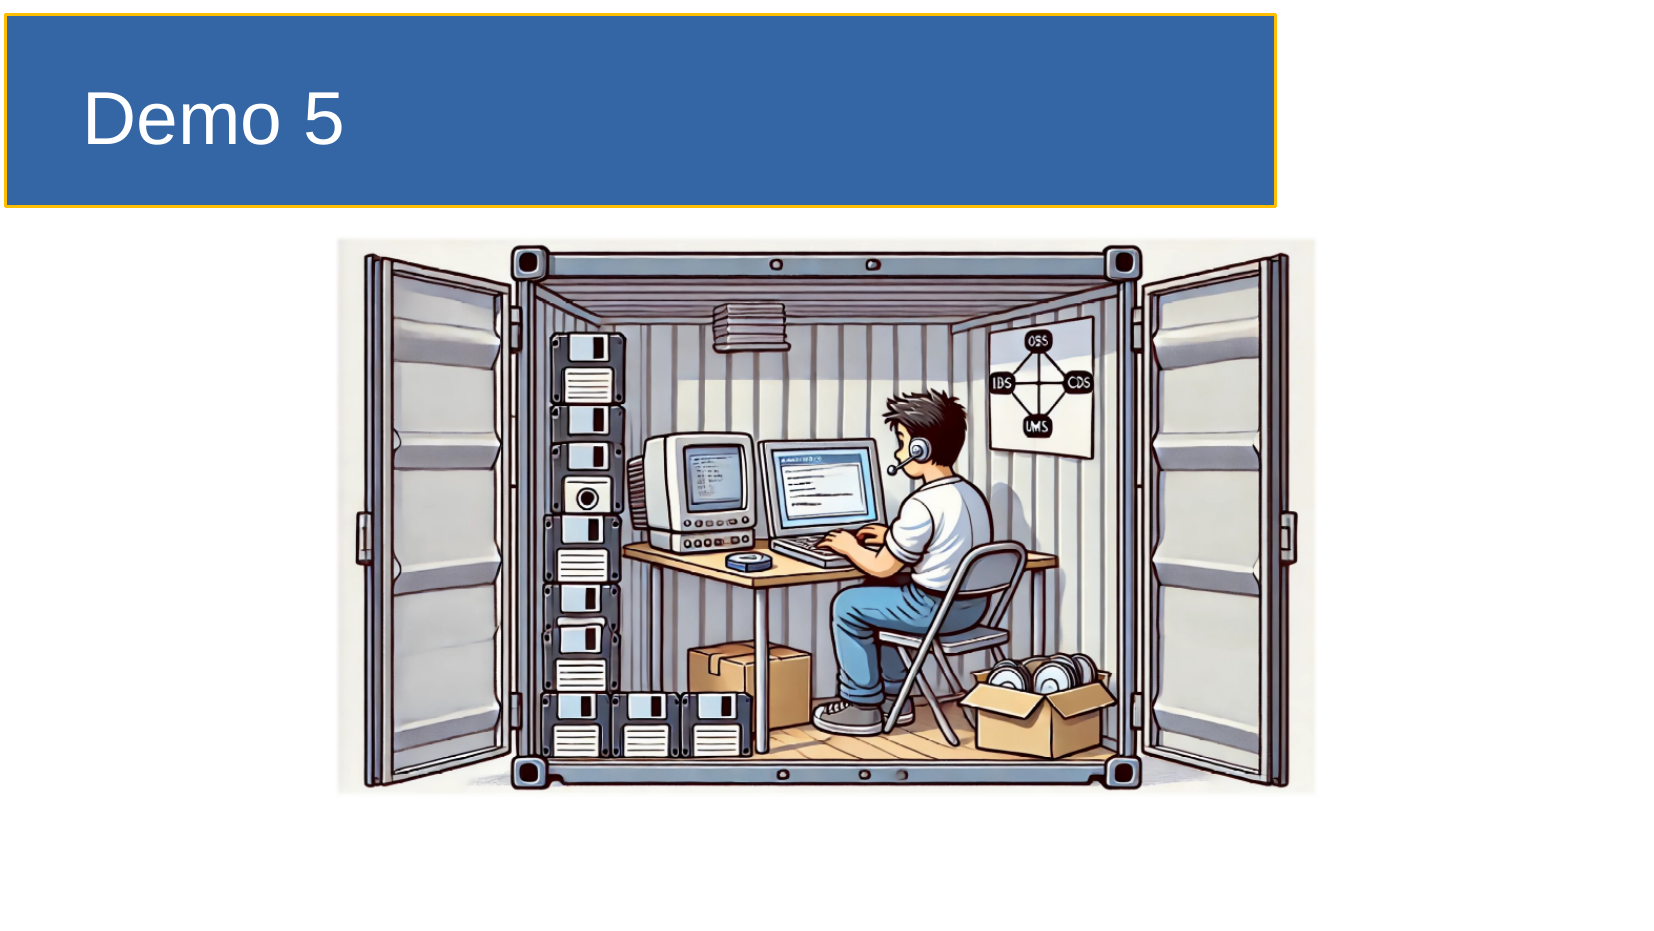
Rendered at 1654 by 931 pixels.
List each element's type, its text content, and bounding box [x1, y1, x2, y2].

picture [335, 236, 1318, 798]
title Demo 5 [82, 44, 1235, 192]
